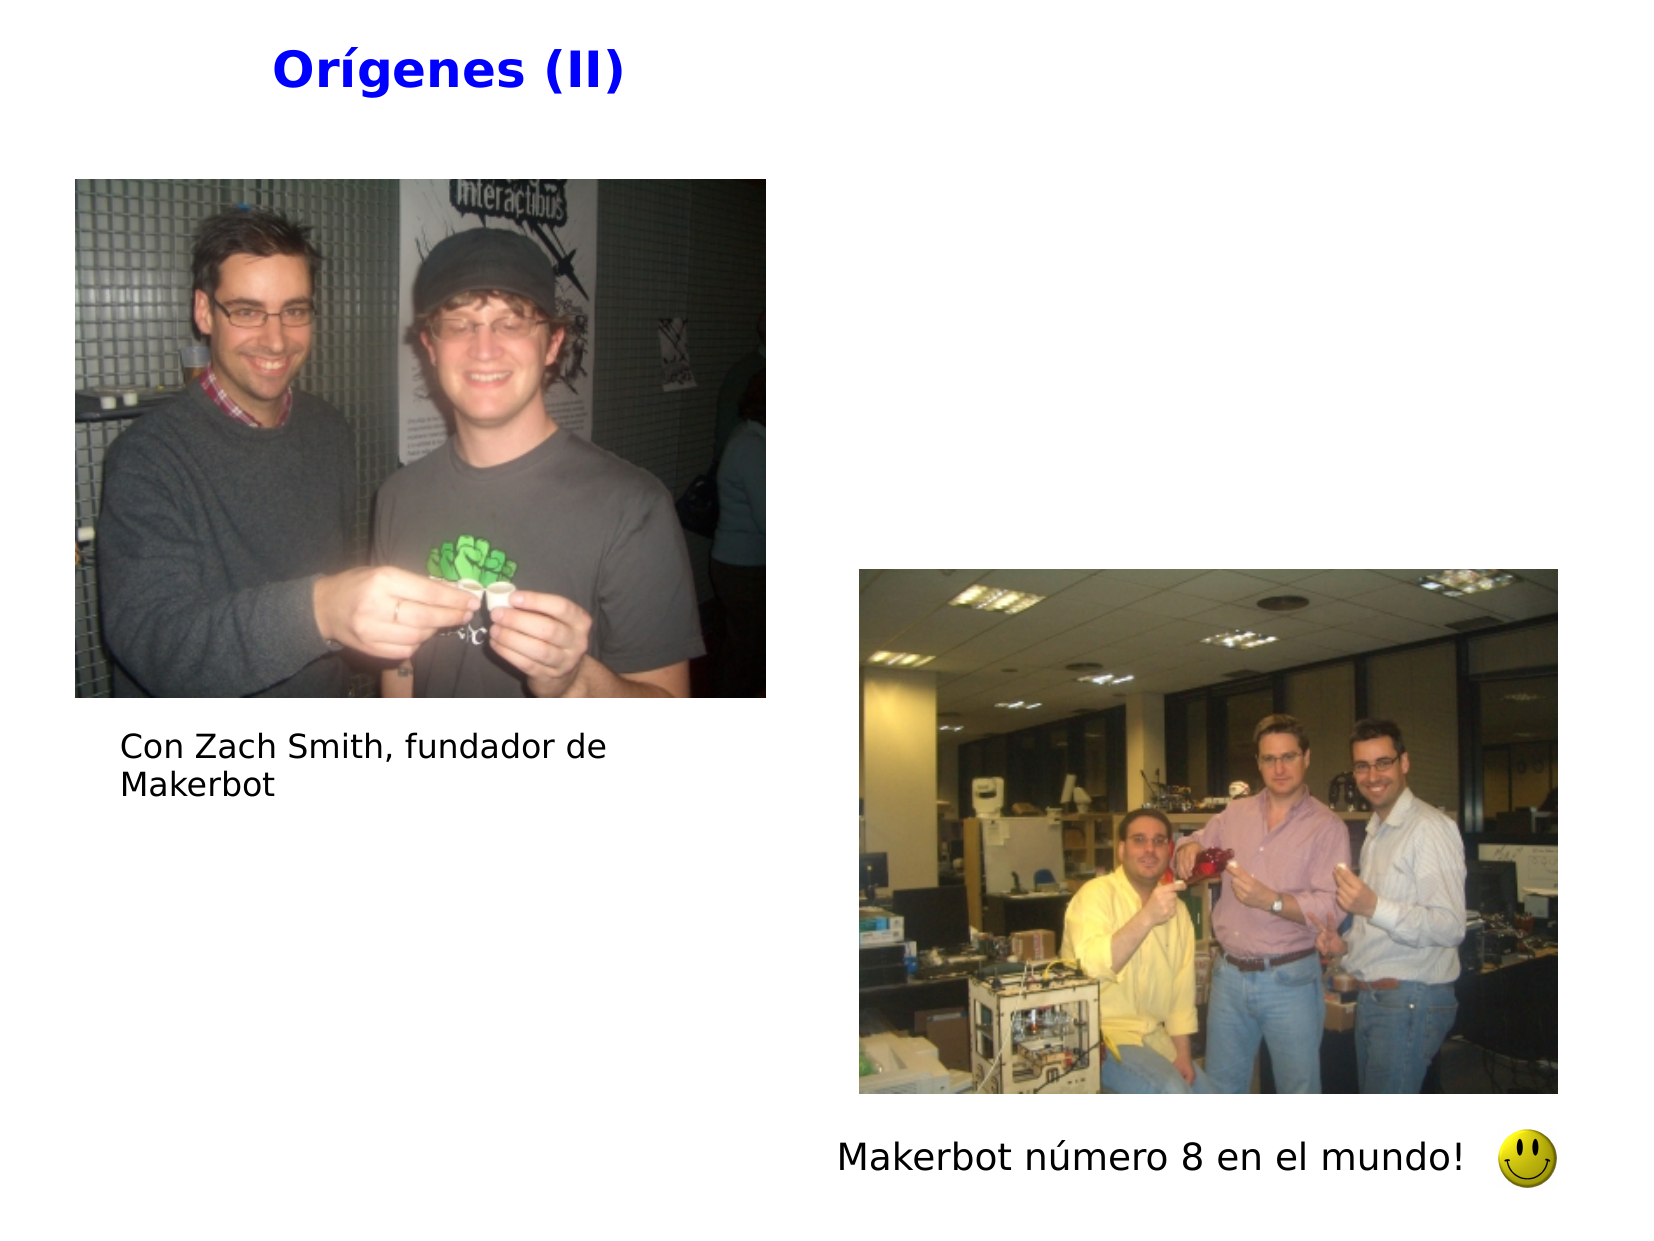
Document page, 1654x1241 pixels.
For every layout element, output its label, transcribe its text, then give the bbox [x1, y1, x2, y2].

text_box Makerbot número 8 en el mundo! [810, 1128, 1637, 1195]
text_box Con Zach Smith, fundador de Makerbot [105, 720, 766, 851]
text_box Orígenes (II) [257, 33, 860, 107]
picture [859, 569, 1558, 1094]
picture [75, 179, 766, 698]
picture [1497, 1128, 1558, 1190]
